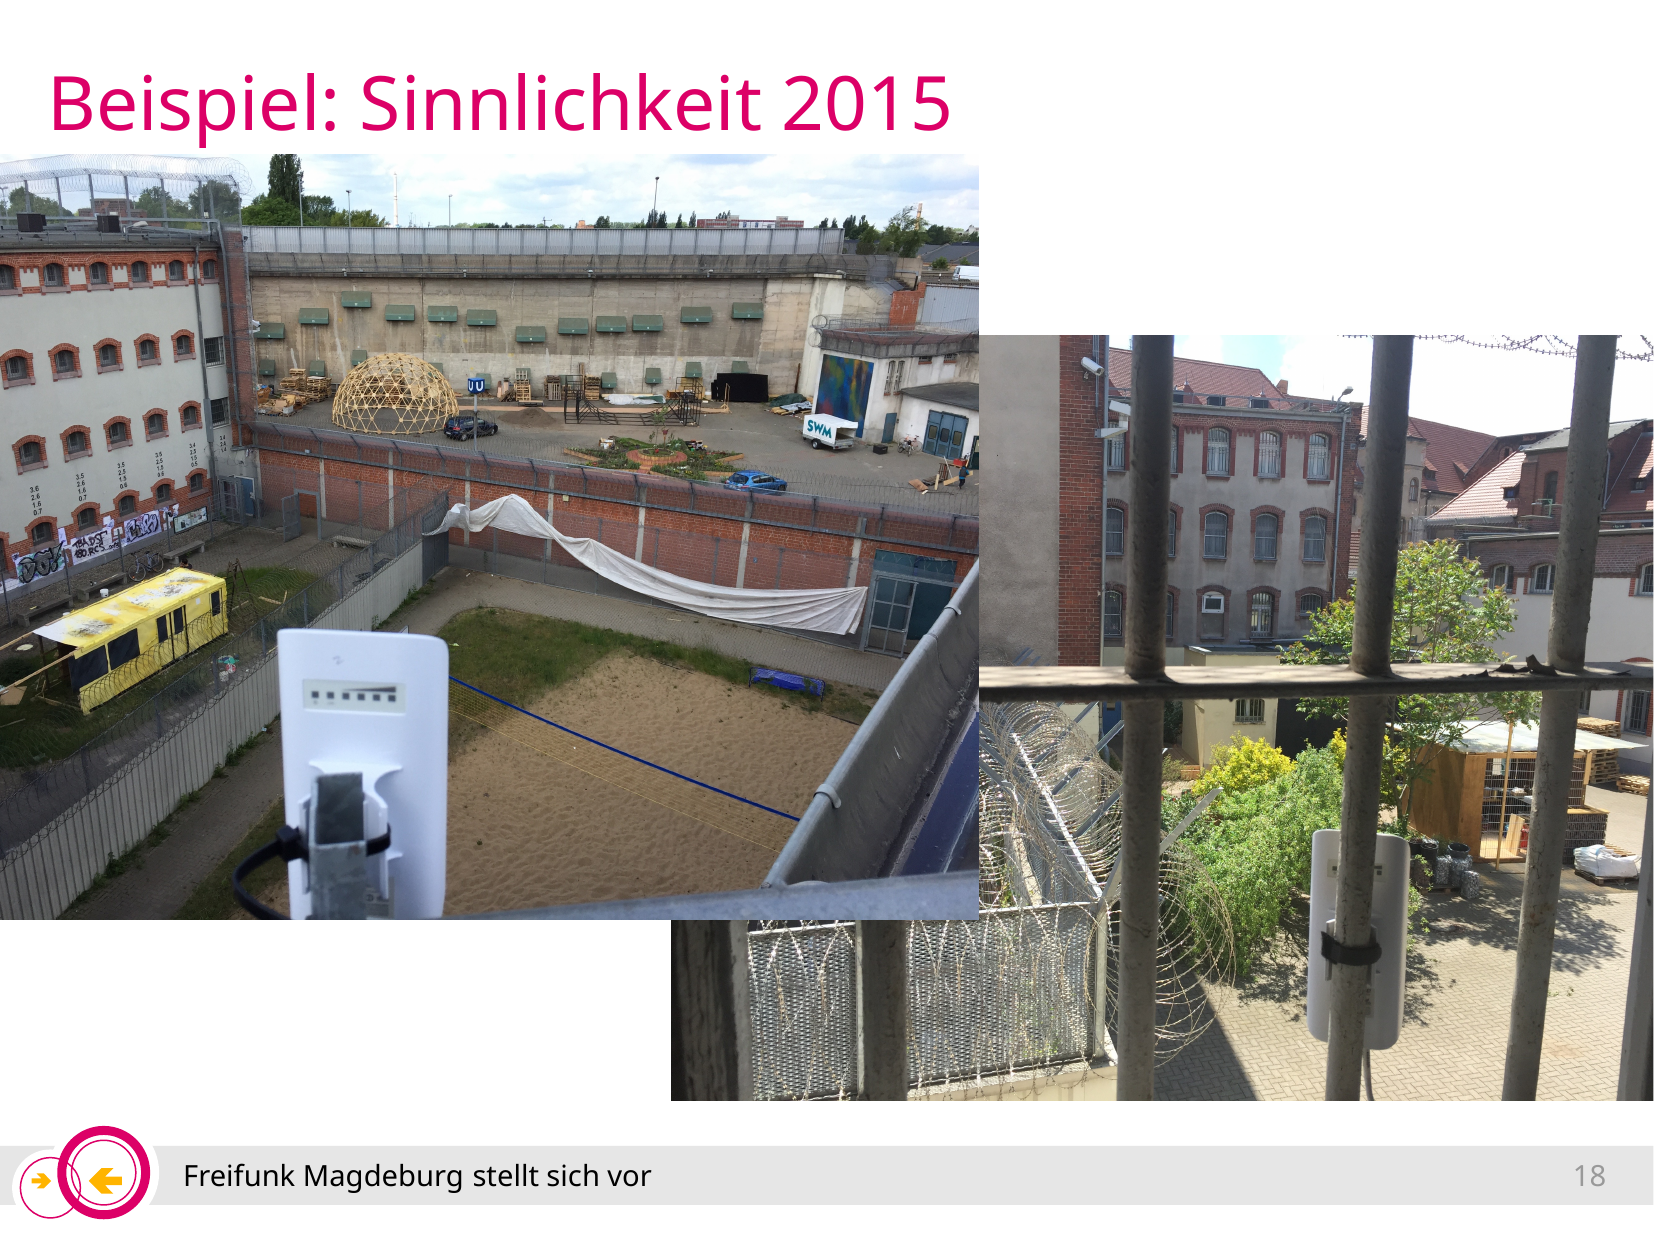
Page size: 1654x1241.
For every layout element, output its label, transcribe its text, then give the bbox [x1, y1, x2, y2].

title Beispiel: Sinnlichkeit 2015 [47, 45, 1607, 158]
picture [0, 154, 1654, 1101]
